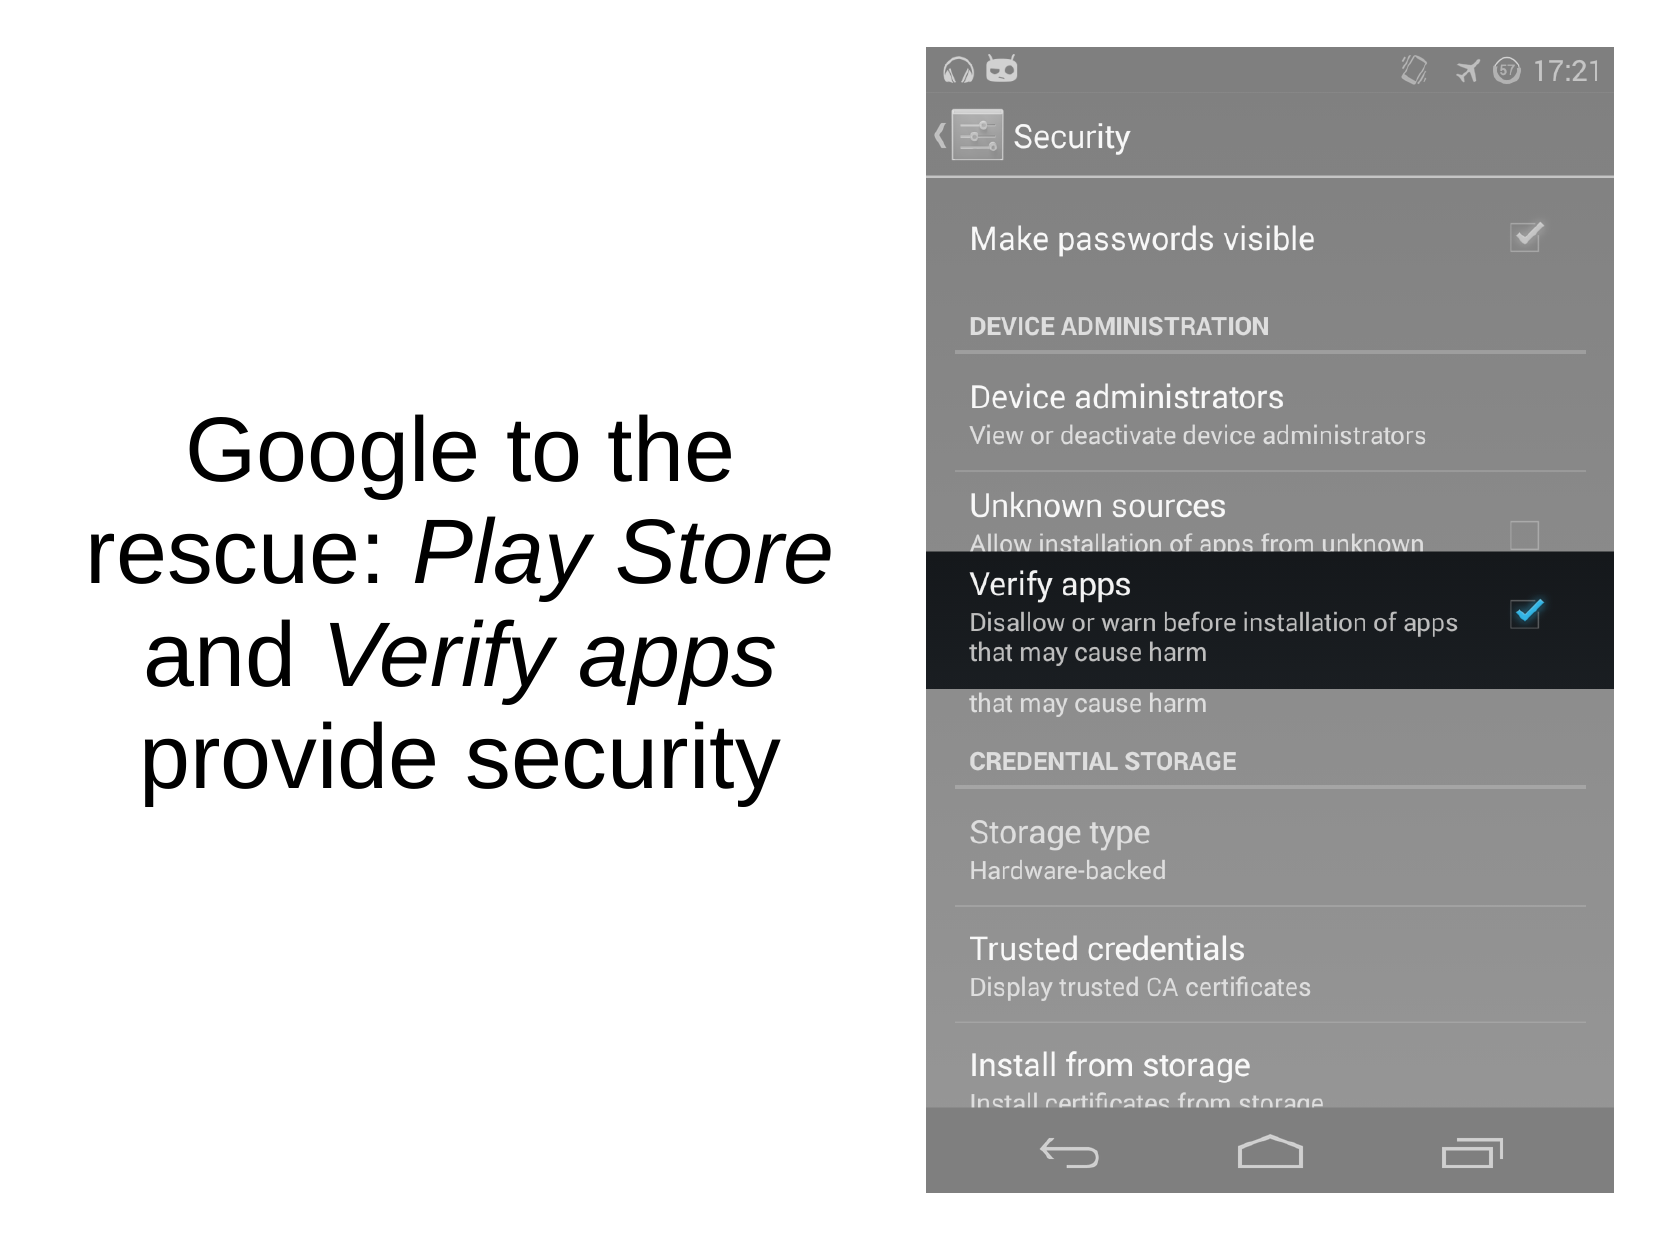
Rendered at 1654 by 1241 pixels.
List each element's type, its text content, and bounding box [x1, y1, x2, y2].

picture [926, 47, 1614, 1193]
title Google to the rescue: Play Store and Verify apps provide security [82, 49, 839, 1158]
